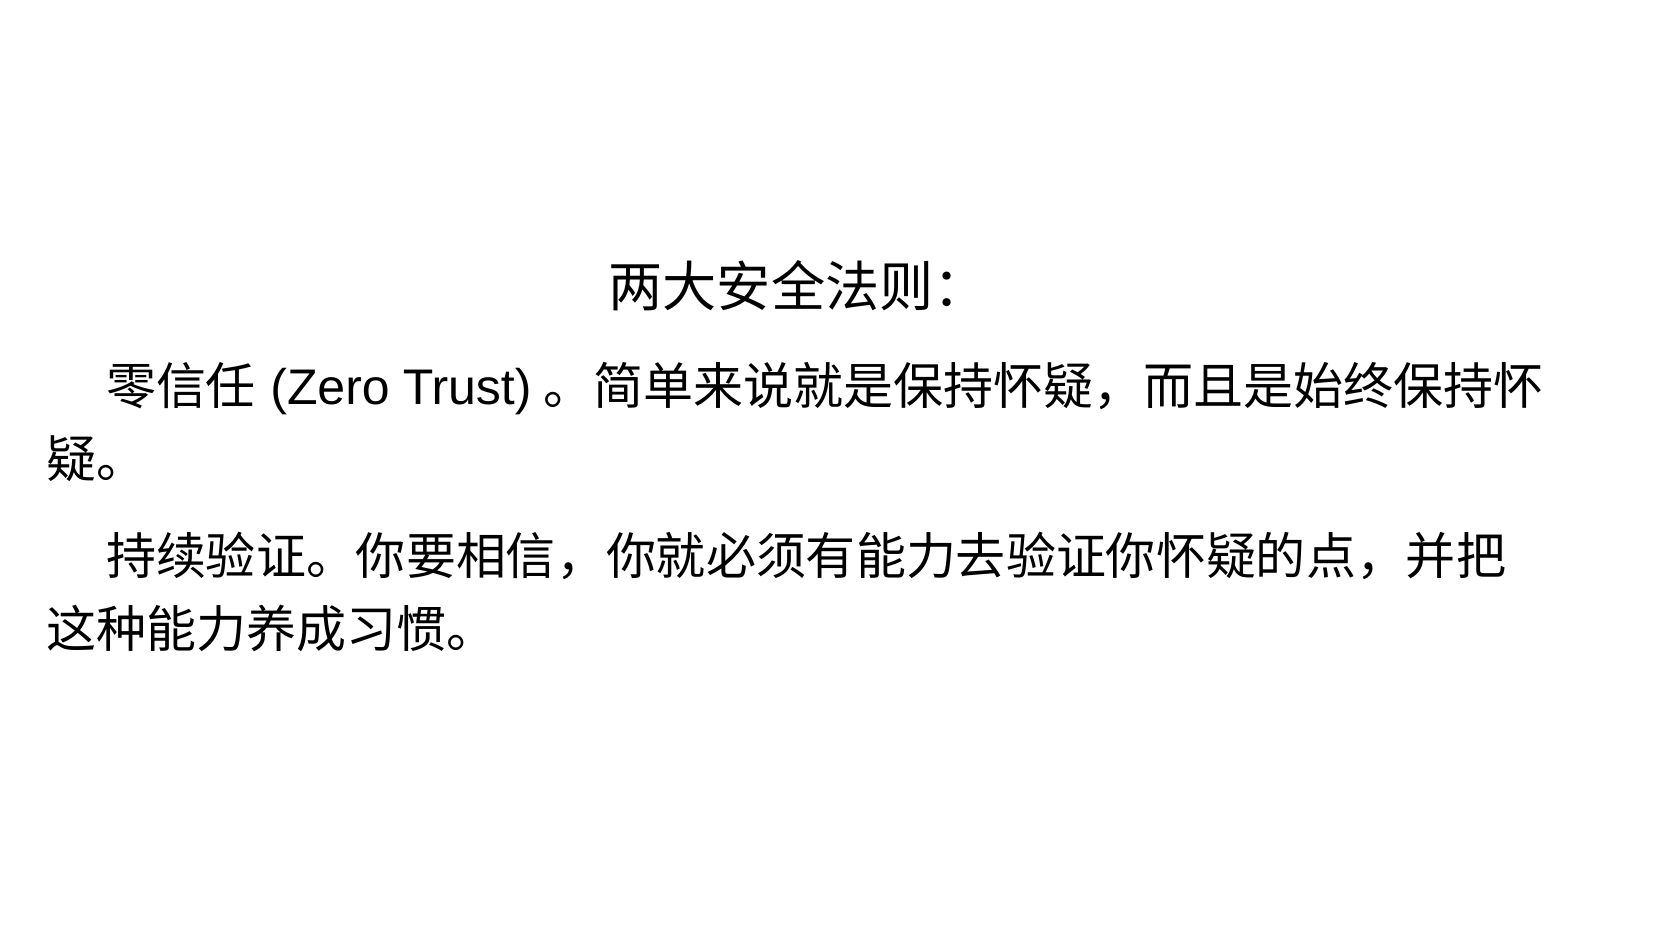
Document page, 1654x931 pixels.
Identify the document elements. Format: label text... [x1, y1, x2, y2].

text_box 两大安全法则： 零信任(Zero Trust)。简单来说就是保持怀疑，而且是始终保持怀疑。 持续验证。你要相信，你就必须有能力去验证你怀疑的点，并把这种能力养成习惯。 [31, 236, 1565, 695]
